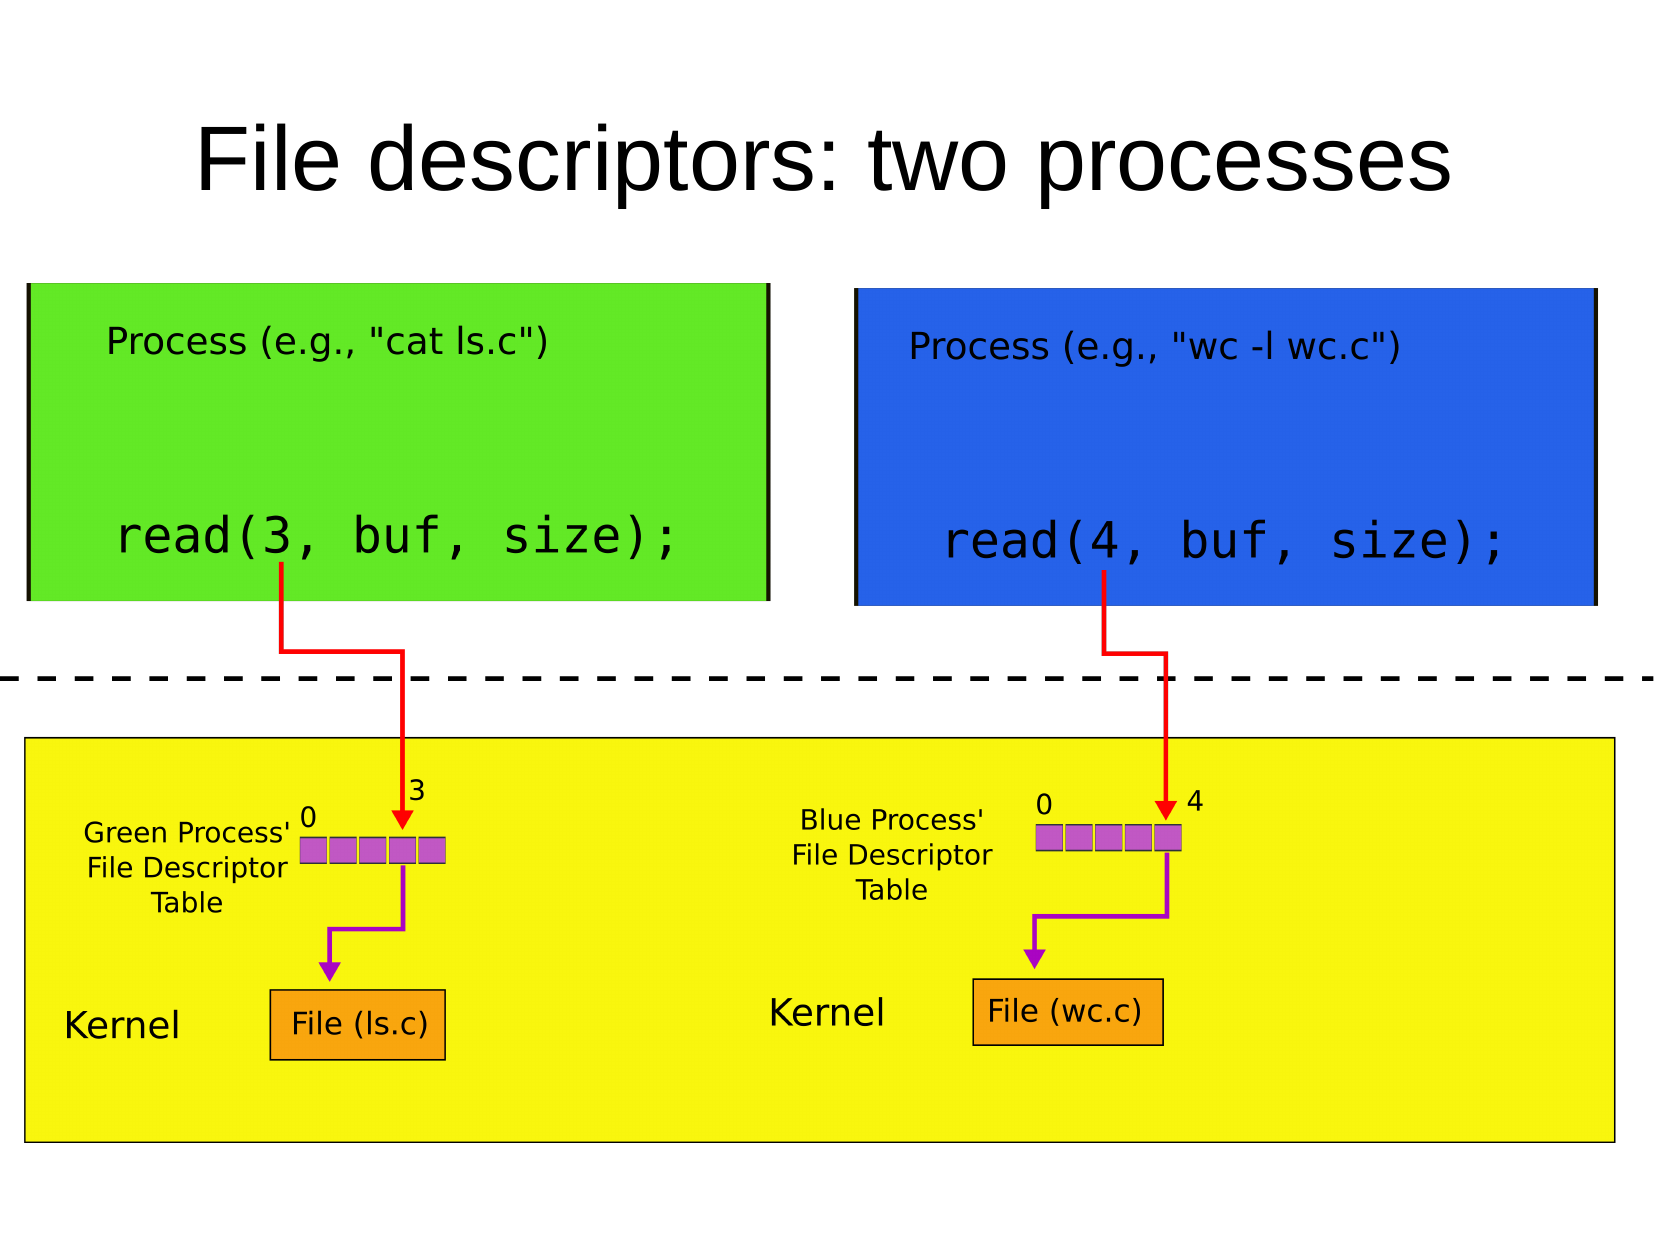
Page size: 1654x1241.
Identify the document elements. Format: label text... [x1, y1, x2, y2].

picture [0, 283, 1654, 1143]
title File descriptors: two processes [75, 55, 1576, 263]
